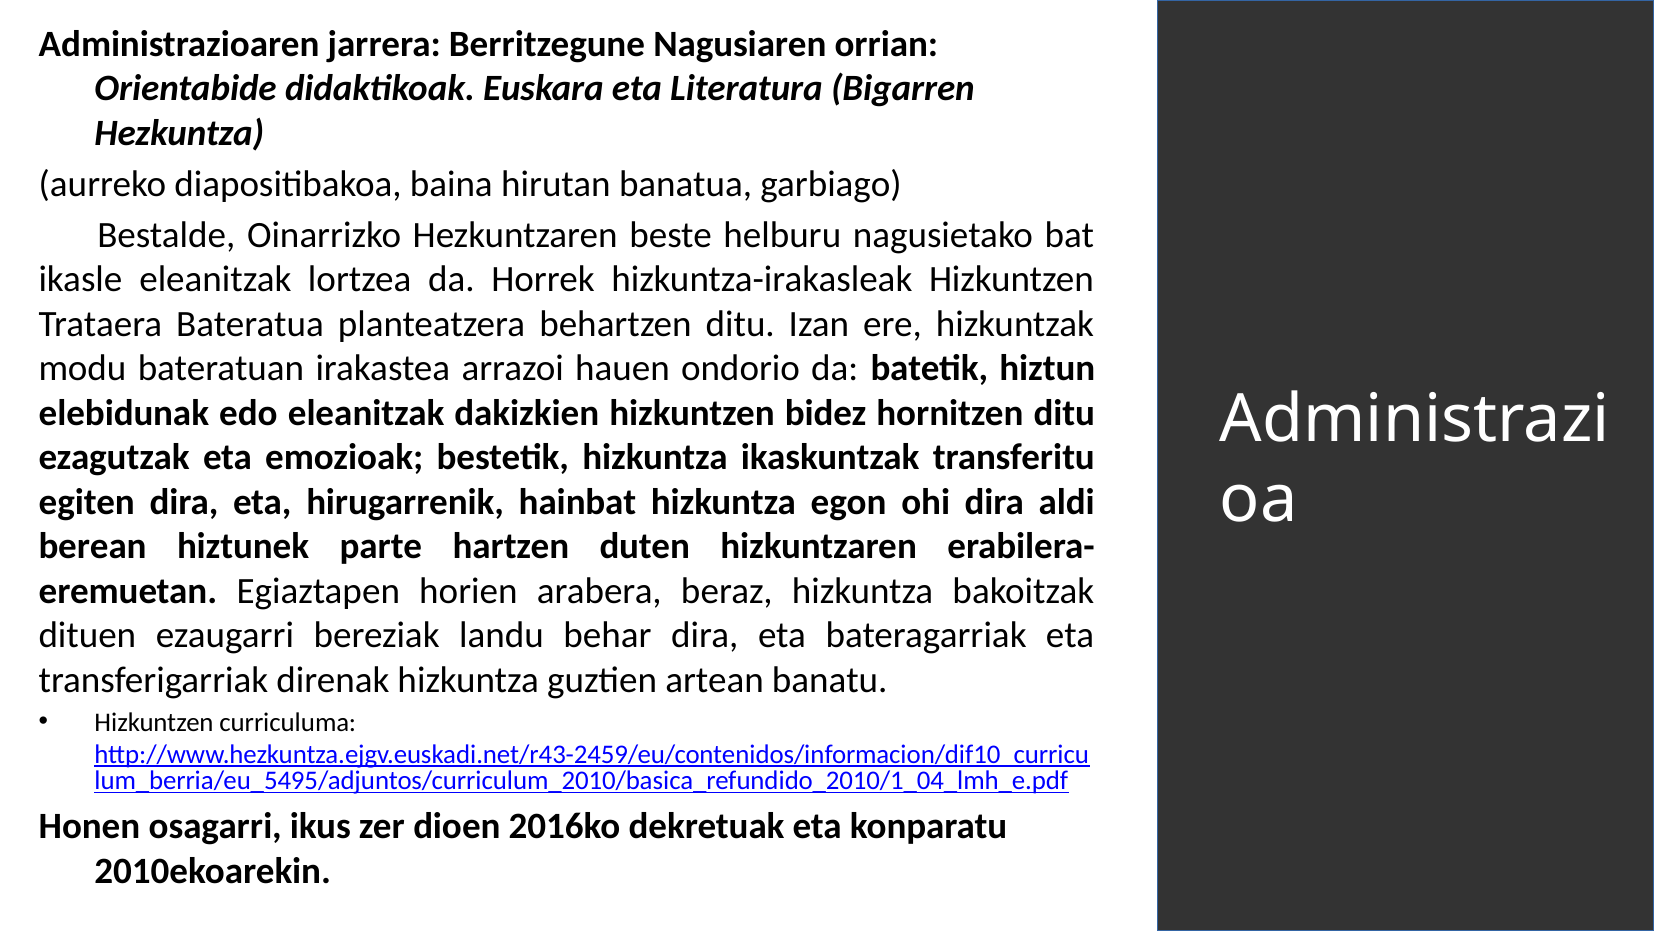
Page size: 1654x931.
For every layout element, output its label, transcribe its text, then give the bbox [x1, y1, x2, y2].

list Administrazioaren jarrera: Berritzegune Nagusiaren orrian: Orientabide didaktikoak. Euskara eta Literatura (Bigarren Hezkuntza) (aurreko diapositibakoa, baina hirutan banatua, garbiago) Bestalde, Oinarrizko Hezkuntzaren beste helburu nagusietako bat ikasle eleanitzak lortzea da. Horrek hizkuntza-irakasleak Hizkuntzen Trataera Bateratua planteatzera behartzen ditu. Izan ere, hizkuntzak modu bateratuan irakastea arrazoi hauen ondorio da: batetik, hiztun elebidunak edo eleanitzak dakizkien hizkuntzen bidez hornitzen ditu ezagutzak eta emozioak; bestetik, hizkuntza ikaskuntzak transferitu egiten dira, eta, hirugarrenik, hainbat hizkuntza egon ohi dira aldi berean hiztunek parte hartzen duten hizkuntzaren erabilera-eremuetan. Egiaztapen horien arabera, beraz, hizkuntza bakoitzak dituen ezaugarri bereziak landu behar dira, eta bateragarriak eta transferigarriak direnak hizkuntza guztien artean banatu. Hizkuntzen curriculuma: http://www.hezkuntza.ejgv.euskadi.net/r43-2459/eu/contenidos/informacion/dif10_curriculum_berria/eu_5495/adjuntos/curriculum_2010/basica_refundido_2010/1_04_lmh_e.pdf Honen osagarri, ikus zer dioen 2016ko dekretuak eta konparatu 2010ekoarekin. [23, 11, 1111, 898]
title Administrazioa [1204, 47, 1630, 862]
